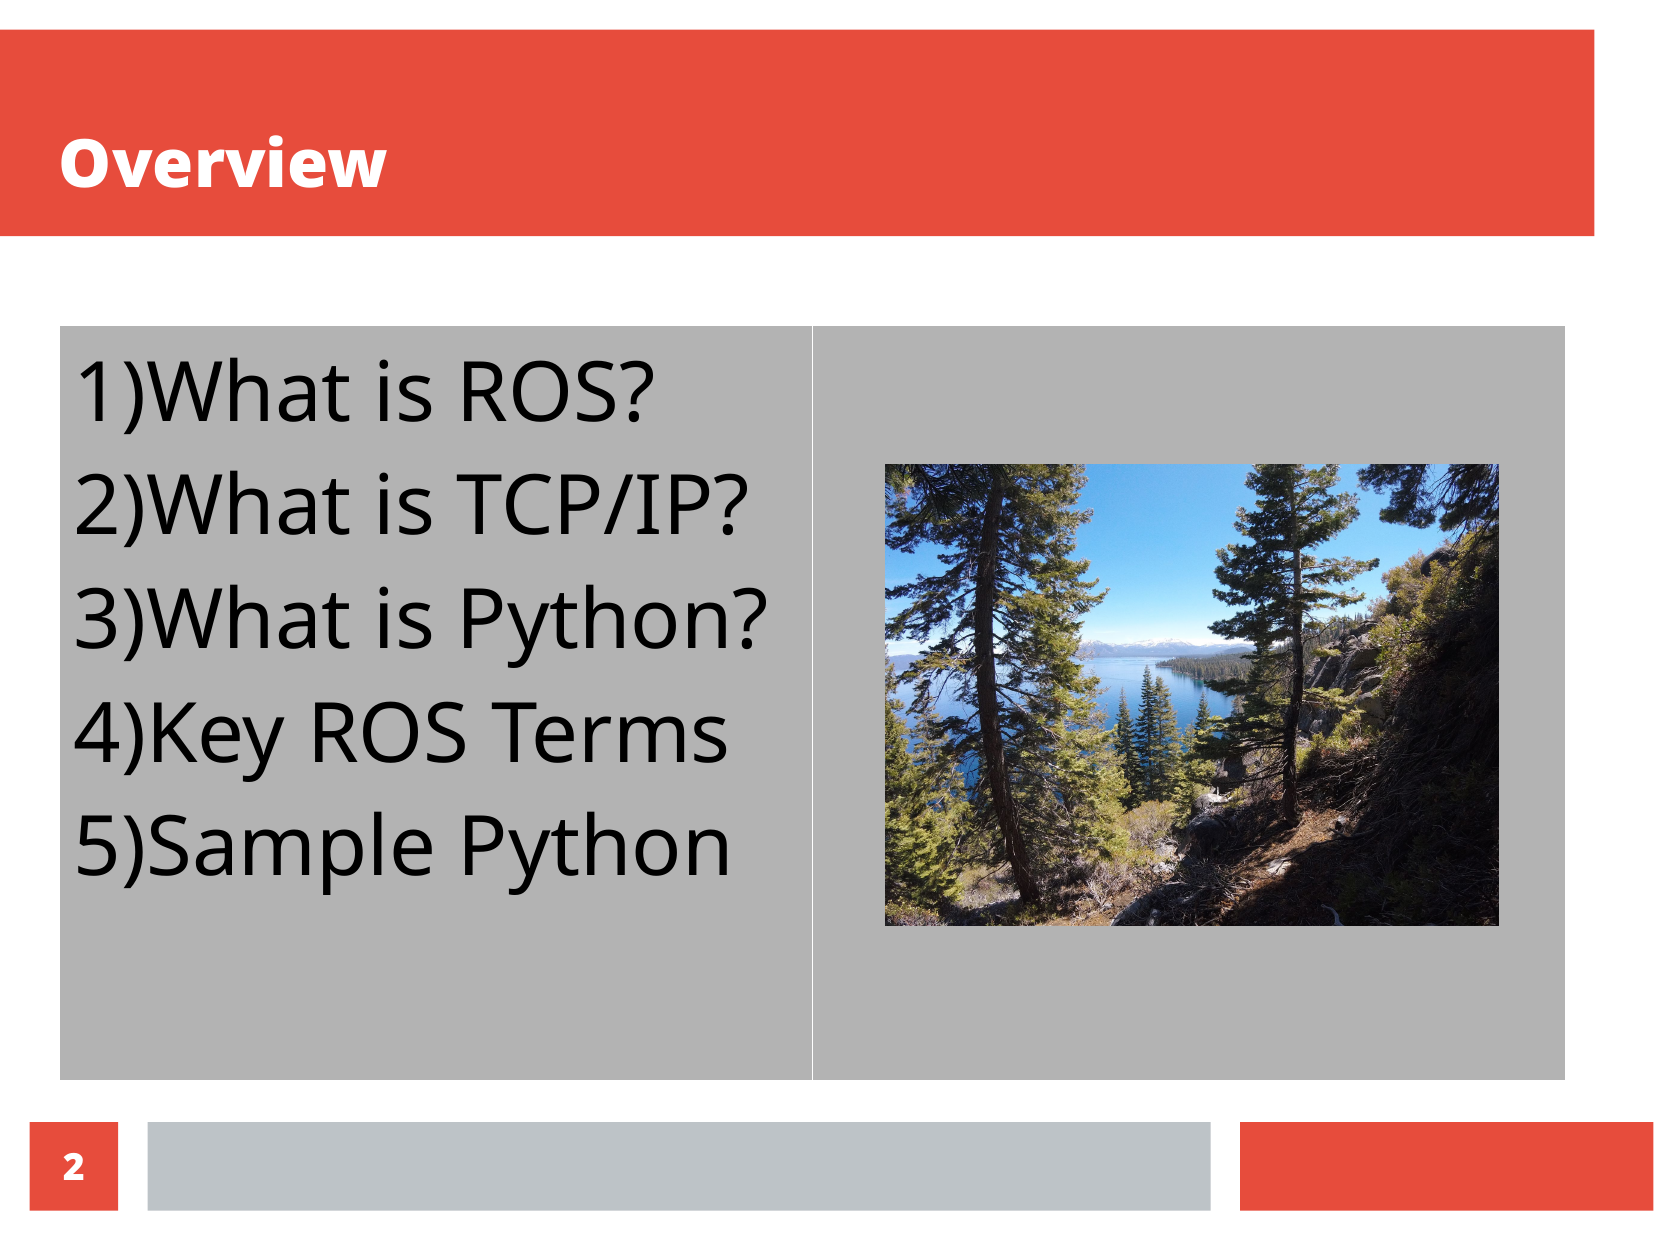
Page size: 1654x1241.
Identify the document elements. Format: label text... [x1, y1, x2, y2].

title Overview [59, 59, 1595, 207]
table_header What is ROS? What is TCP/IP? What is Python? Key ROS Terms Sample Python [60, 326, 812, 1080]
picture [885, 464, 1499, 926]
table_header [813, 326, 1565, 1080]
